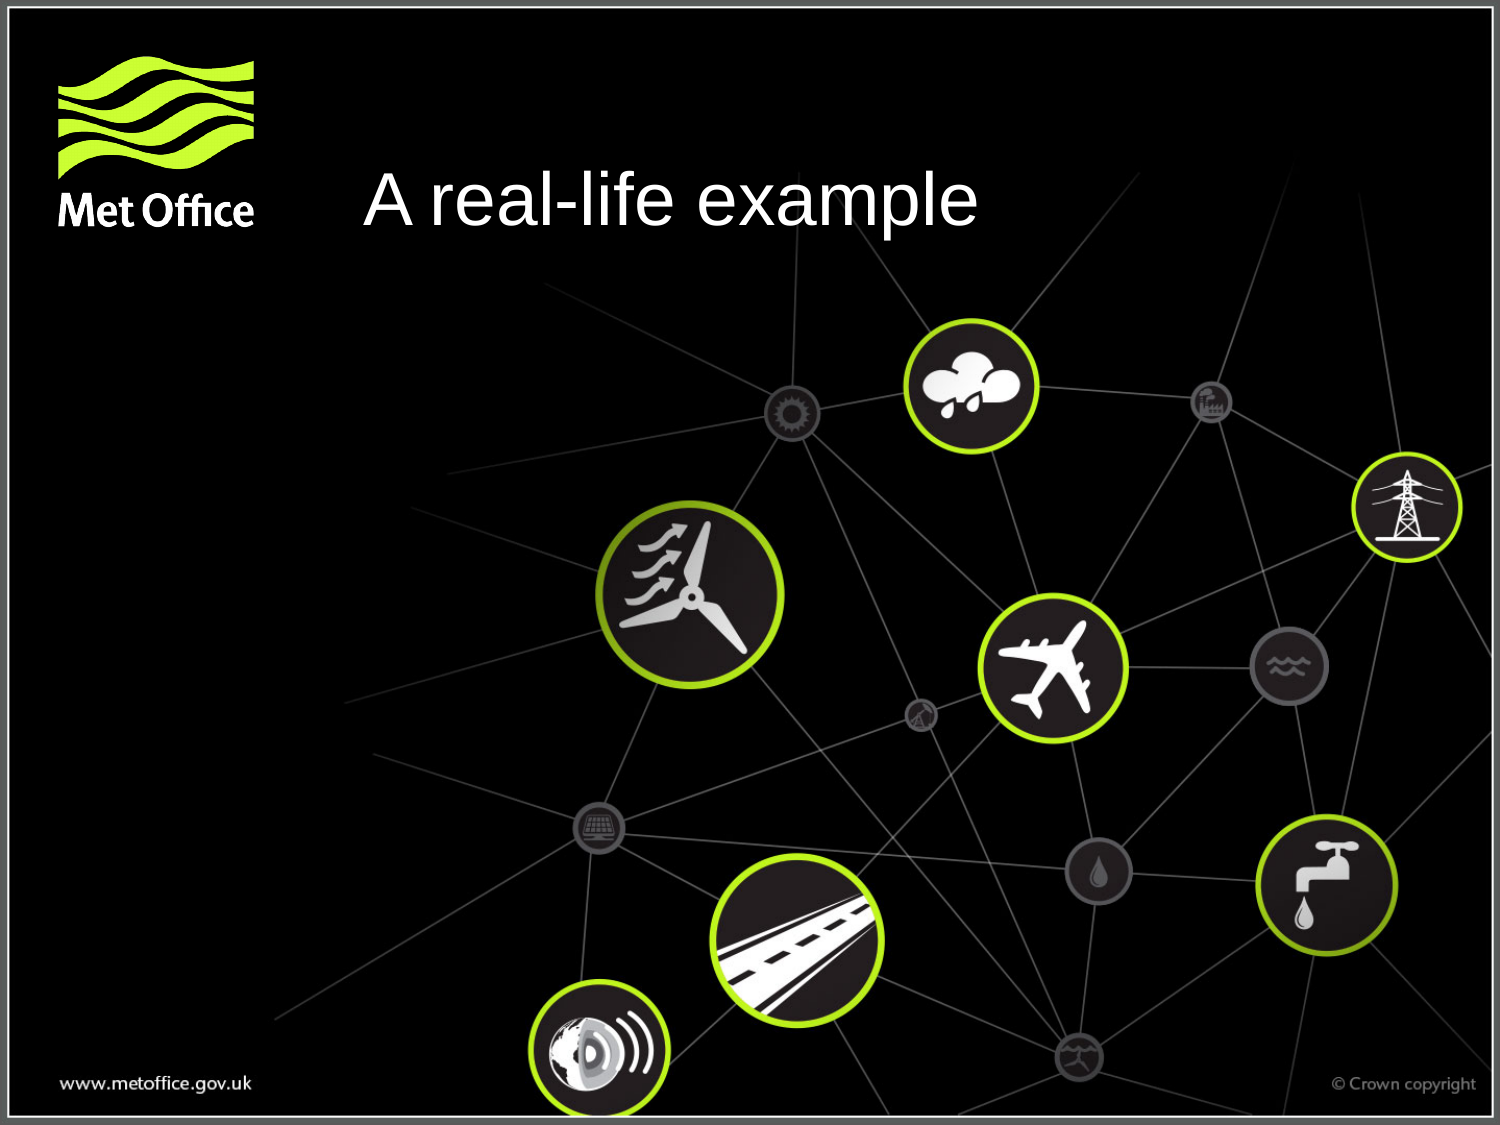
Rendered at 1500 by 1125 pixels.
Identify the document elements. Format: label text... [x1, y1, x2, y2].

title A real-life example [348, 95, 1471, 249]
picture [2, 2, 1498, 1123]
